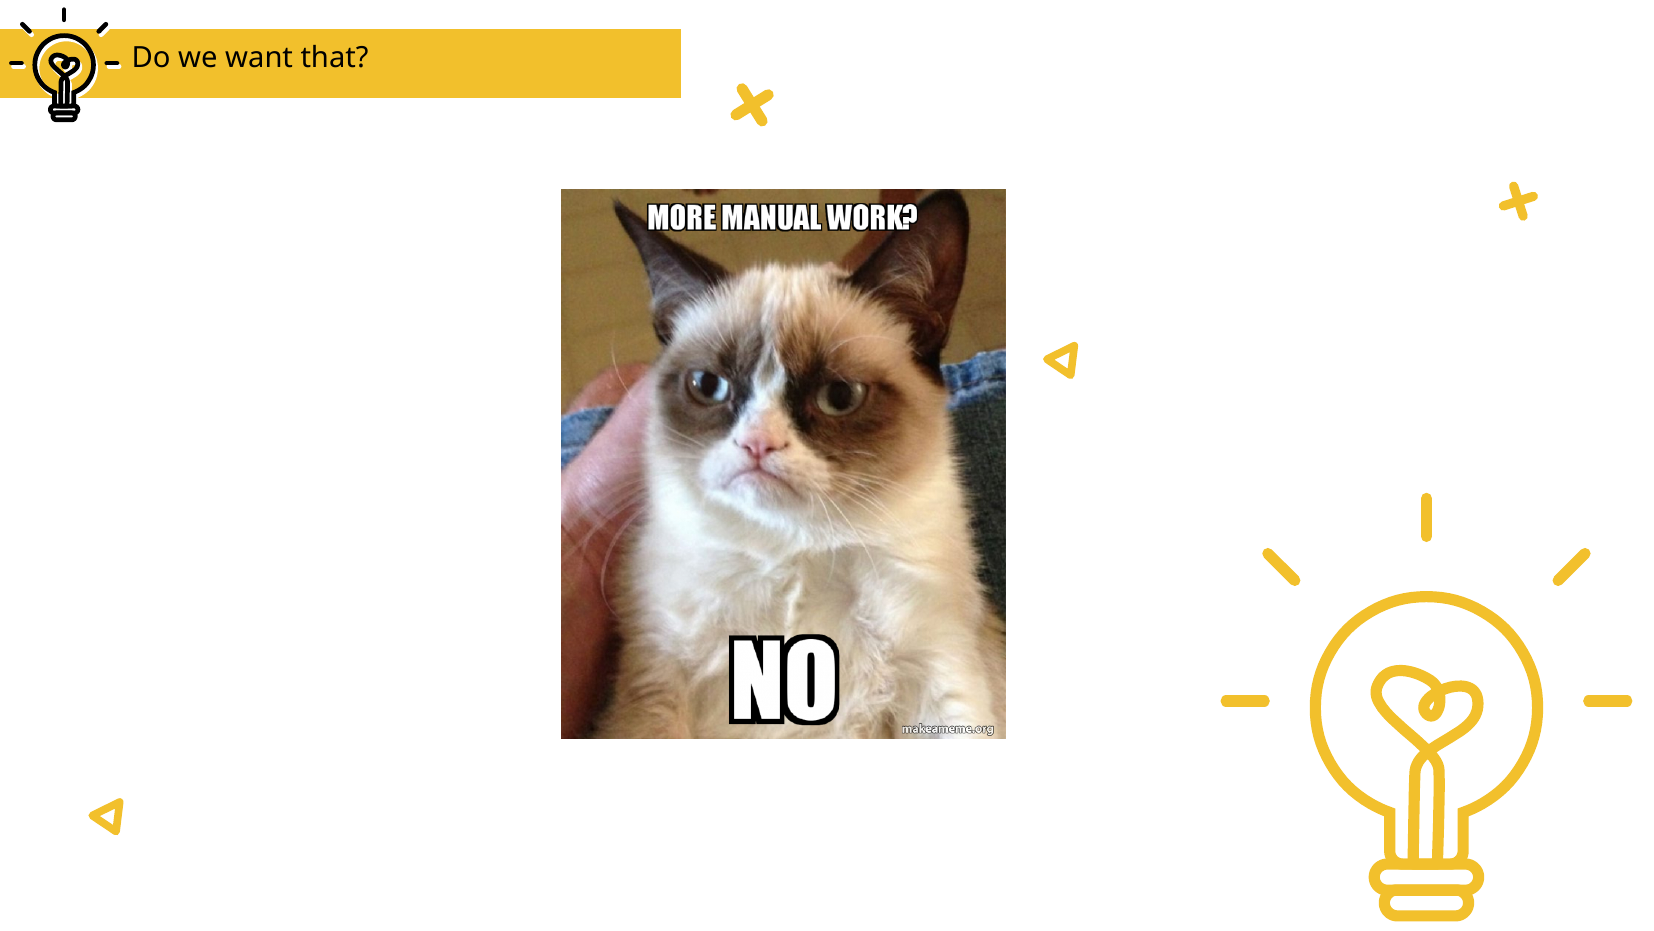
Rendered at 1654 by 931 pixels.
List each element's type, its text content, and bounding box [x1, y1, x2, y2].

picture [561, 189, 1006, 739]
title Do we want that? [131, 16, 578, 97]
